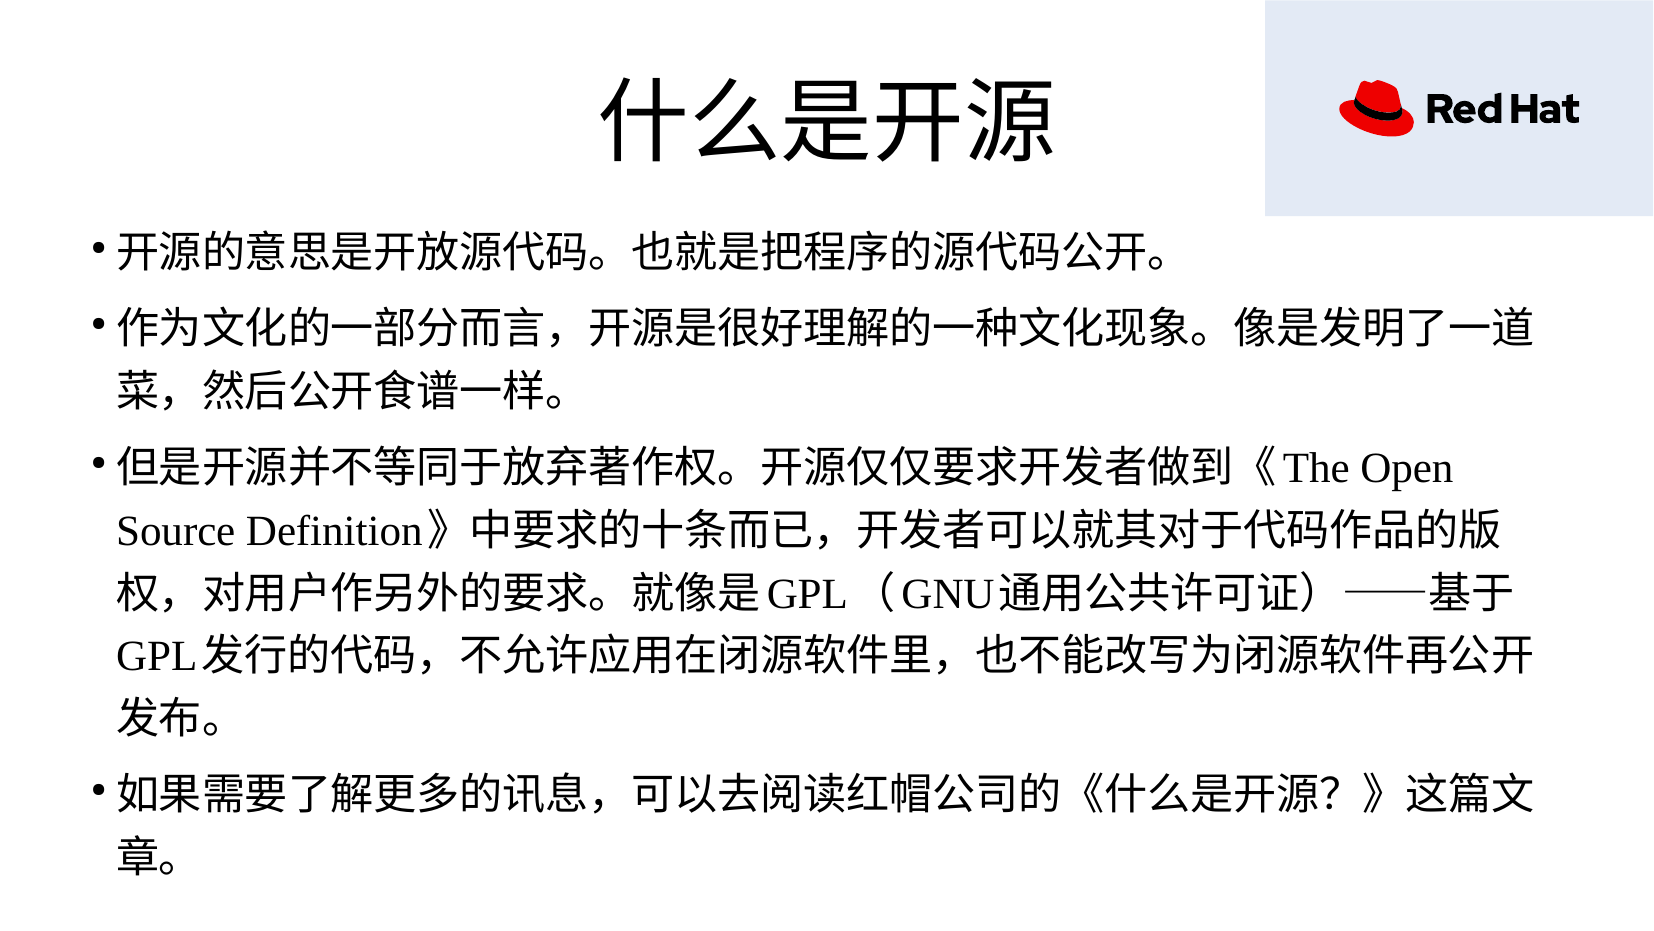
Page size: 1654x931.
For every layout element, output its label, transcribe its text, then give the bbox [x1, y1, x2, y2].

title 什么是开源 [82, 37, 1264, 193]
list 开源的意思是开放源代码。也就是把程序的源代码公开。 作为文化的一部分而言，开源是很好理解的一种文化现象。像是发明了一道菜，然后公开食谱一样。 但是开源并不等同于放弃著作权。开源仅仅要求开发者做到《The Open Source Definition》中要求的十条而已，开发者可以就其对于代码作品的版权，对用户作另外的要求。就像是GPL（GNU通用公共许可证）——基于GPL发行的代码，不允许应用在闭源软件里，也不能改写为闭源软件再公开发布。 如果需要了解更多的讯息，可以去阅读红帽公司的《什么是开源？》这篇文章。 [82, 217, 1571, 886]
picture [1264, 0, 1654, 217]
